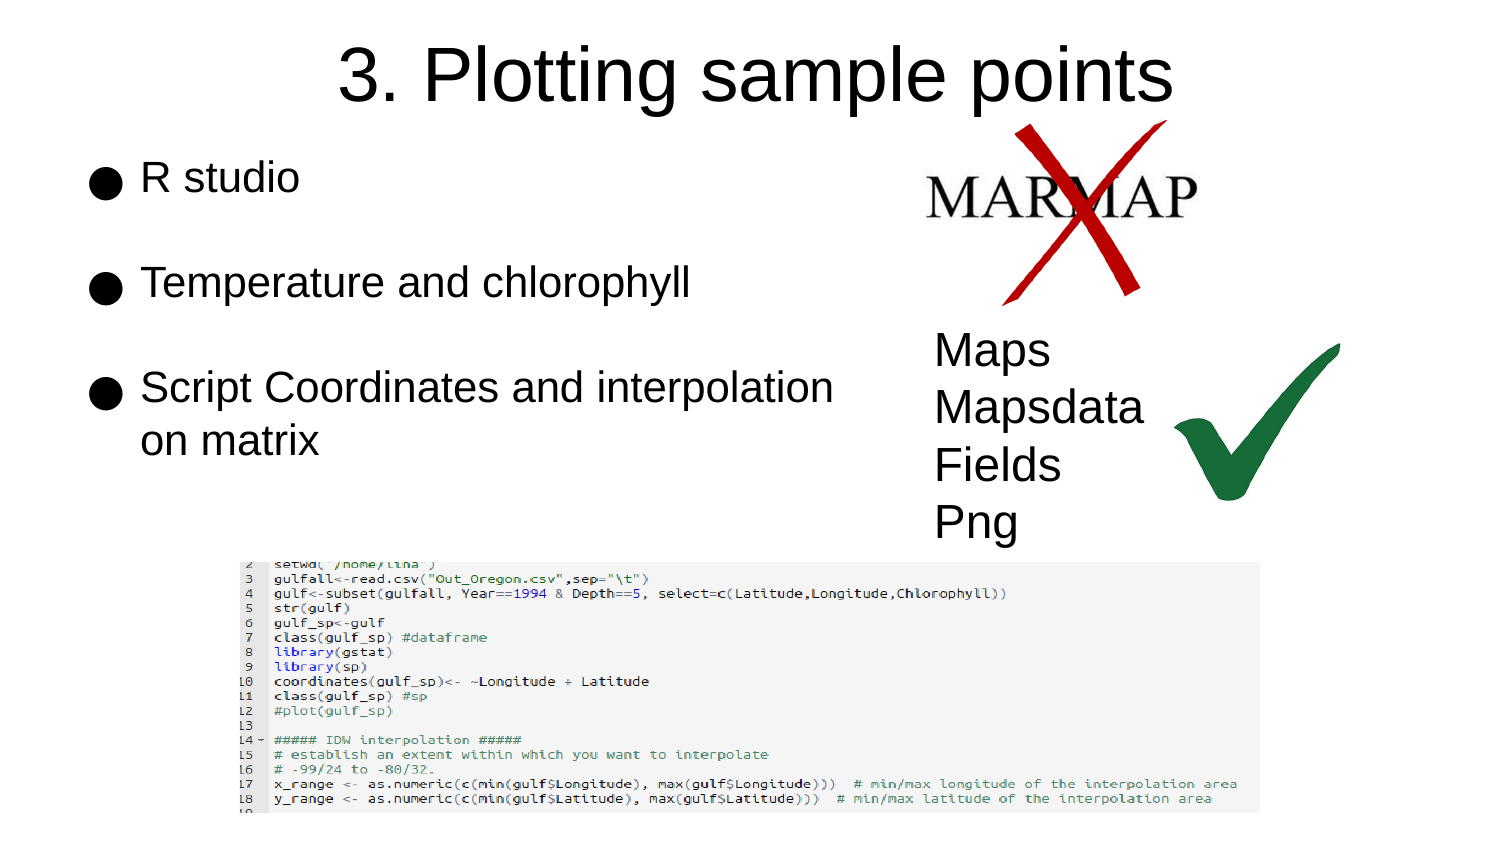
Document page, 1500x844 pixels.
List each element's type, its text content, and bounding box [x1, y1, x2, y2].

text_box Maps Mapsdata Fields Png [918, 303, 1157, 431]
picture [908, 114, 1357, 555]
picture [239, 562, 1261, 813]
text_box R studio Temperature and chlorophyll Script Coordinates and interpolation on matrix [81, 149, 837, 639]
text_box 3. Plotting sample points [81, 0, 1432, 141]
